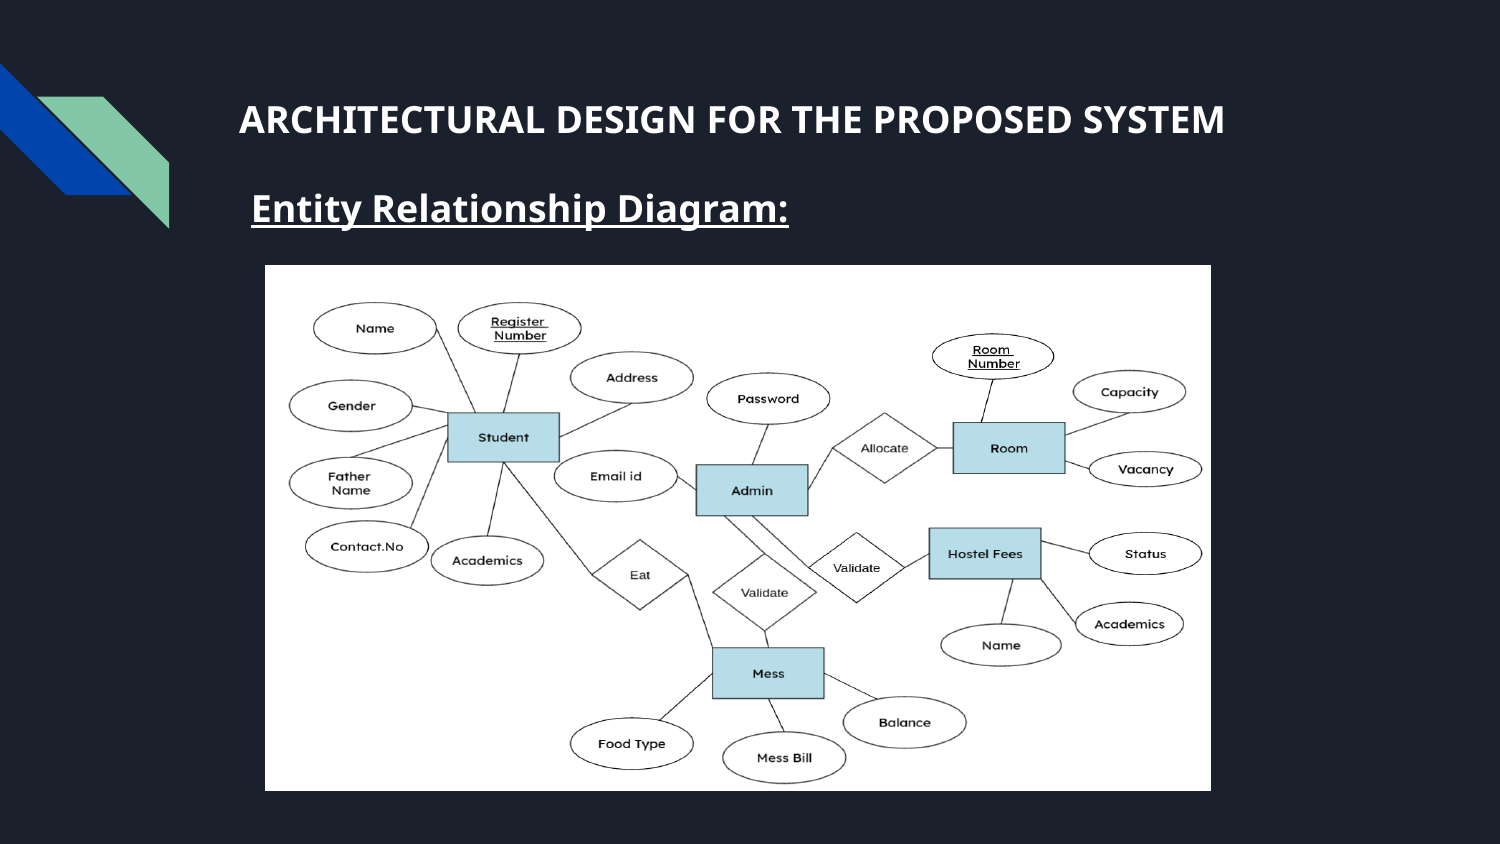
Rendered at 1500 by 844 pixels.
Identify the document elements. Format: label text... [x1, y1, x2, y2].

picture [265, 265, 1211, 791]
text_box ARCHITECTURAL DESIGN FOR THE PROPOSED SYSTEM [224, 88, 1464, 150]
text_box Entity Relationship Diagram: [236, 177, 1211, 239]
